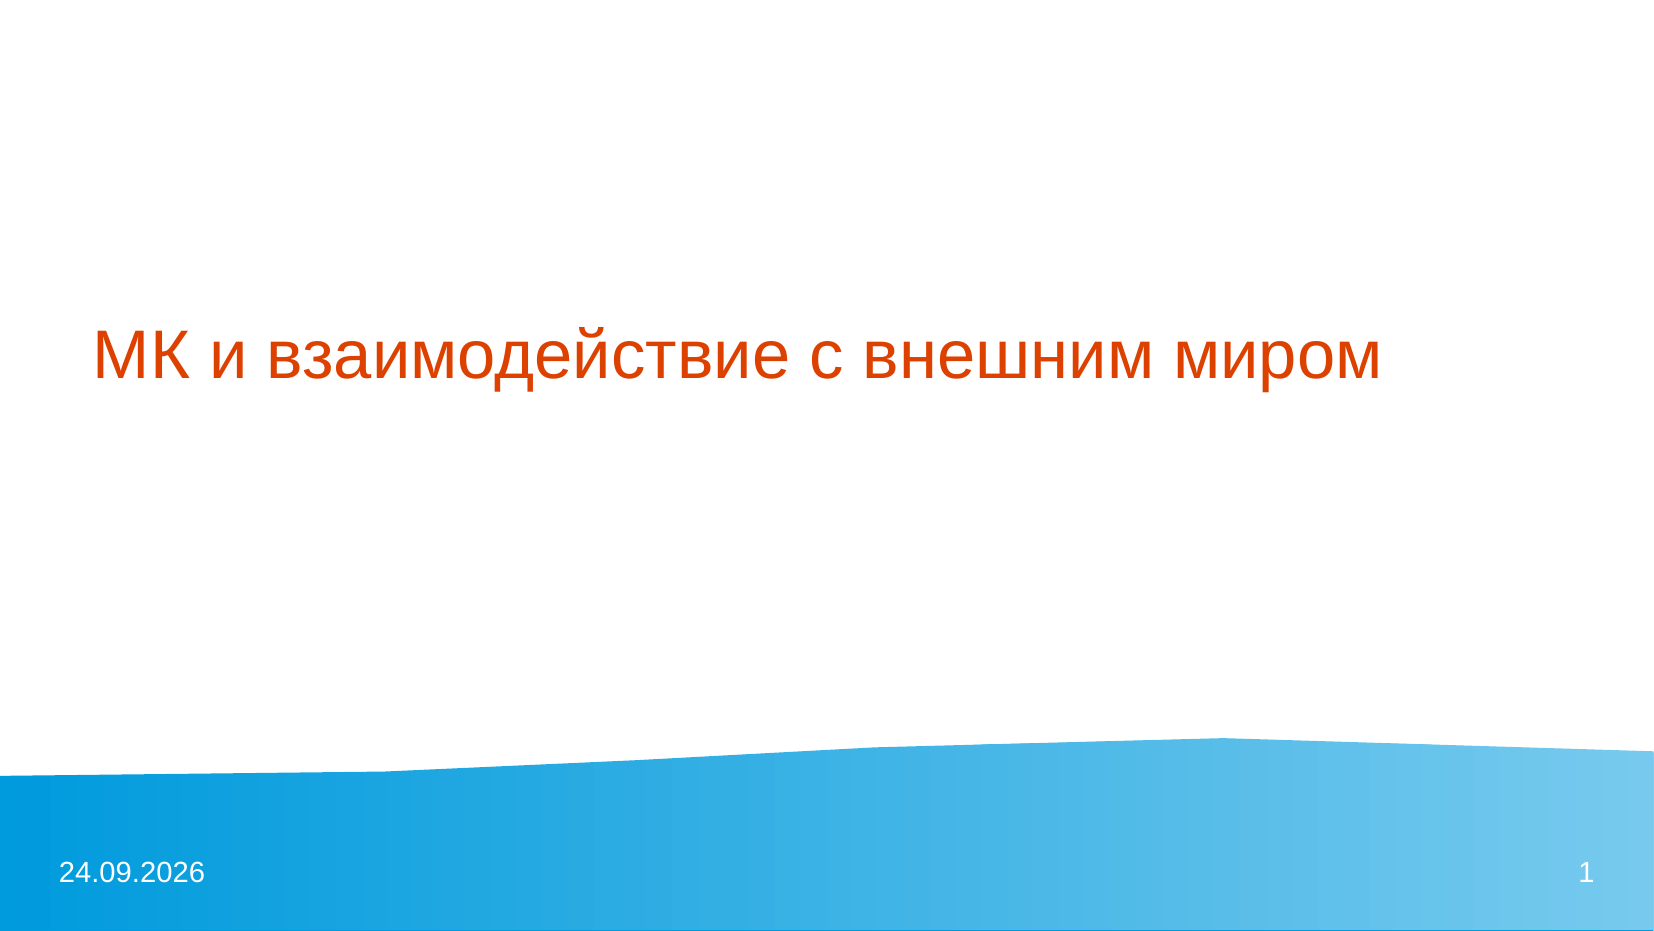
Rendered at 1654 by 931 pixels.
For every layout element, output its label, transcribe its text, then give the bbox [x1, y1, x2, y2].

title МК и взаимодействие с внешним миром [0, 265, 1477, 443]
